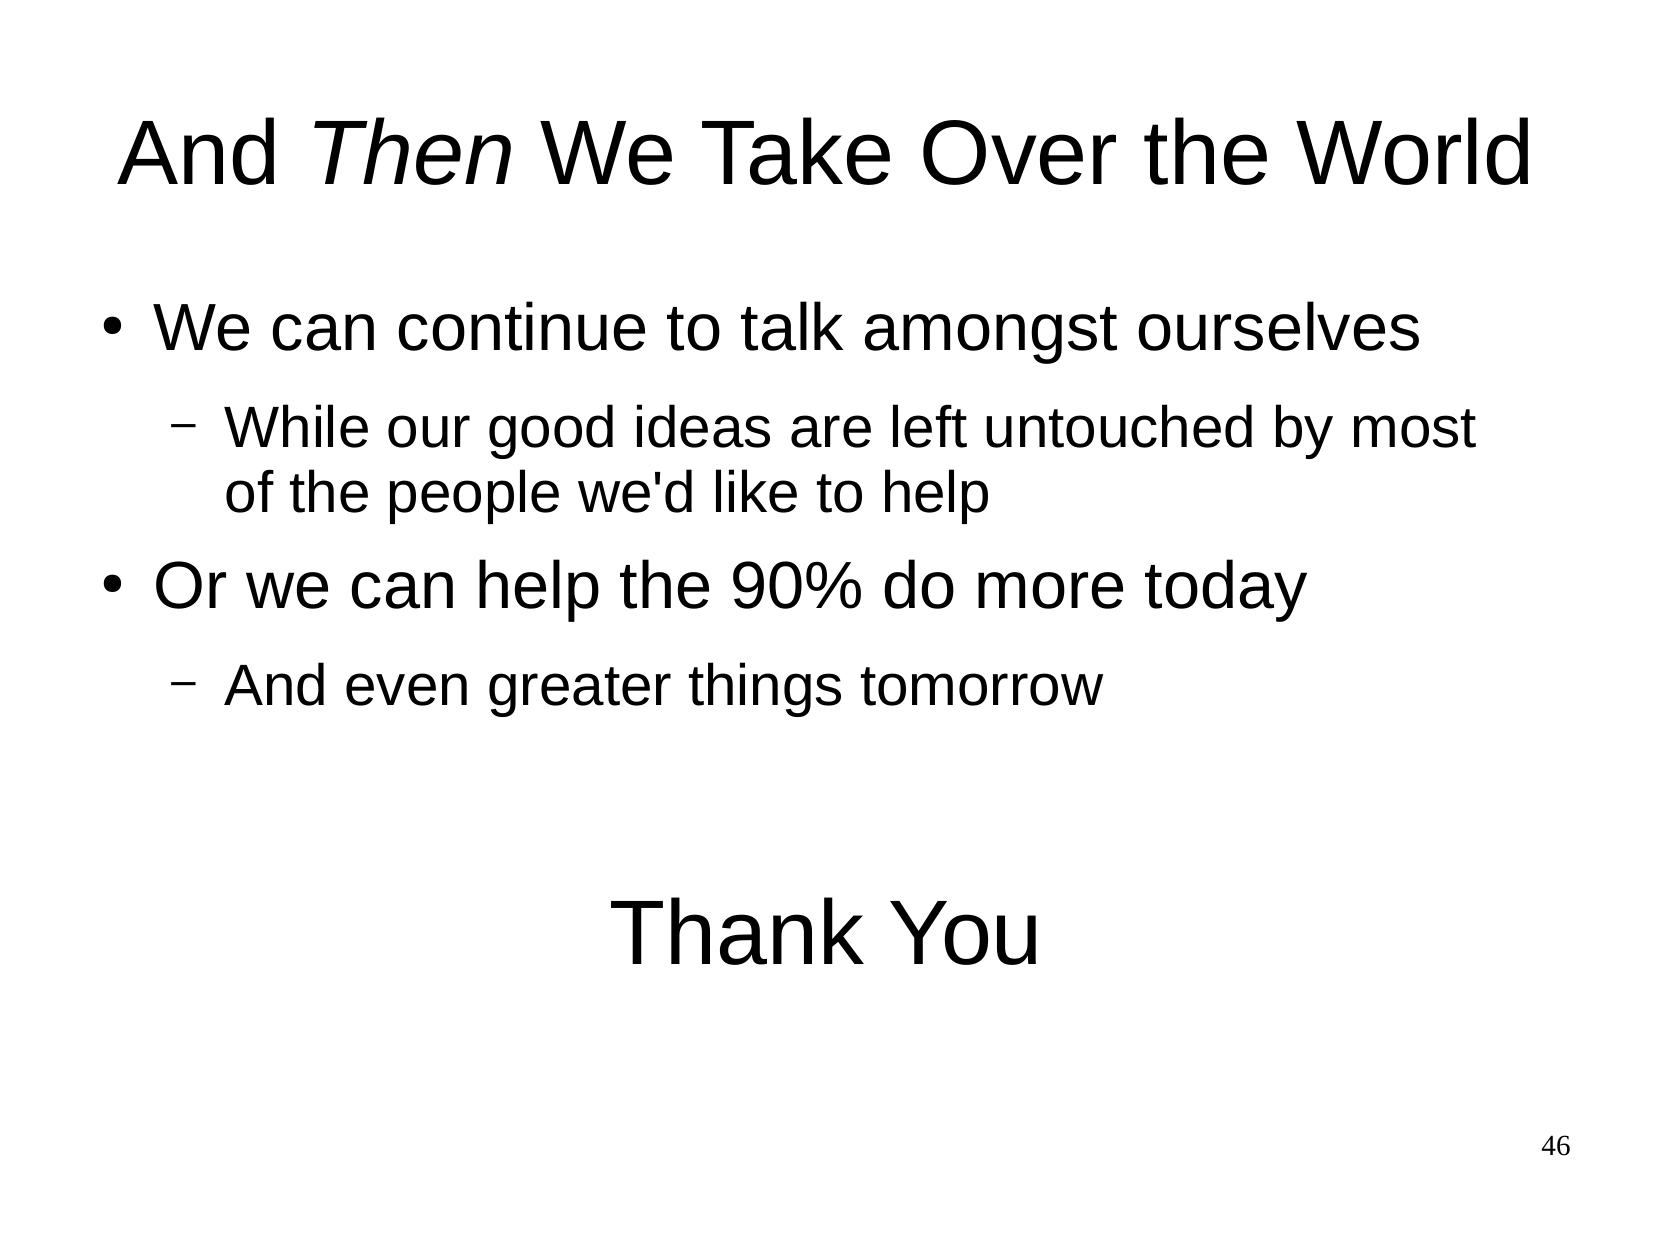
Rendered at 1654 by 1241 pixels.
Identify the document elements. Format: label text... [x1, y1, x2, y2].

title And Then We Take Over the World [82, 49, 1571, 257]
list We can continue to talk amongst ourselves While our good ideas are left untouched by most of the people we'd like to help Or we can help the 90% do more today And even greater things tomorrow [82, 290, 1538, 768]
title Thank You [82, 828, 1571, 1037]
